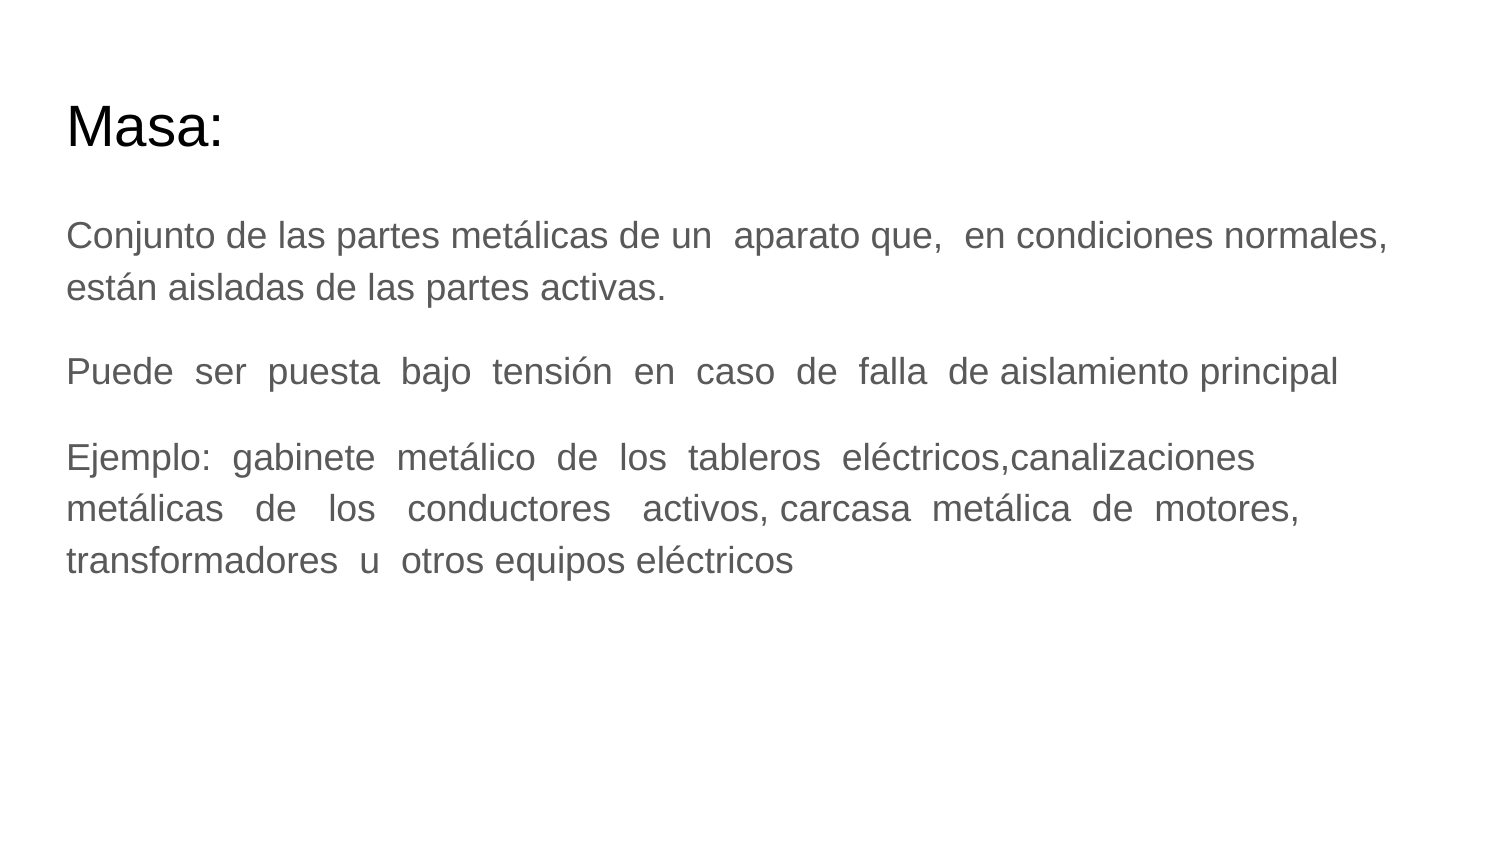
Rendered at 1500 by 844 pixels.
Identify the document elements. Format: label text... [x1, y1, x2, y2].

list Conjunto de las partes metálicas de un aparato que, en condiciones normales, están aisladas de las partes activas. Puede ser puesta bajo tensión en caso de falla de aislamiento principal Ejemplo: gabinete metálico de los tableros eléctricos,canalizaciones metálicas de los conductores activos, carcasa metálica de motores, transformadores u otros equipos eléctricos [51, 189, 1449, 750]
title Masa: [51, 72, 1449, 167]
